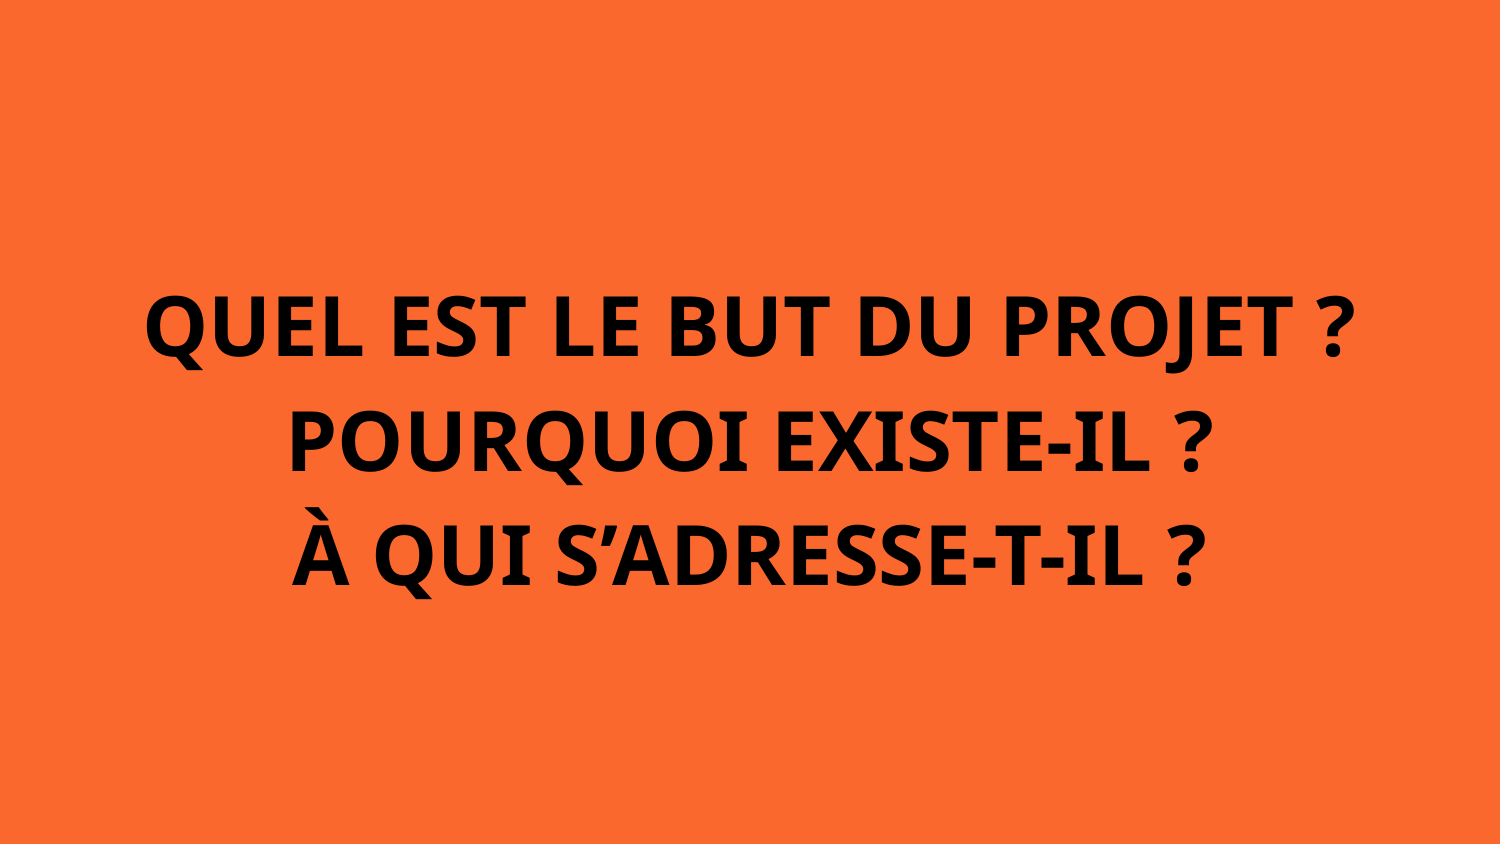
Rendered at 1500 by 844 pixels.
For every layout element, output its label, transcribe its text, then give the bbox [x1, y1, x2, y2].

text_box QUEL EST LE BUT DU PROJET ? [0, 259, 1500, 375]
text_box POURQUOI EXISTE-IL ? [0, 375, 1500, 490]
text_box À QUI S’ADRESSE-T-IL ? [0, 490, 1500, 608]
